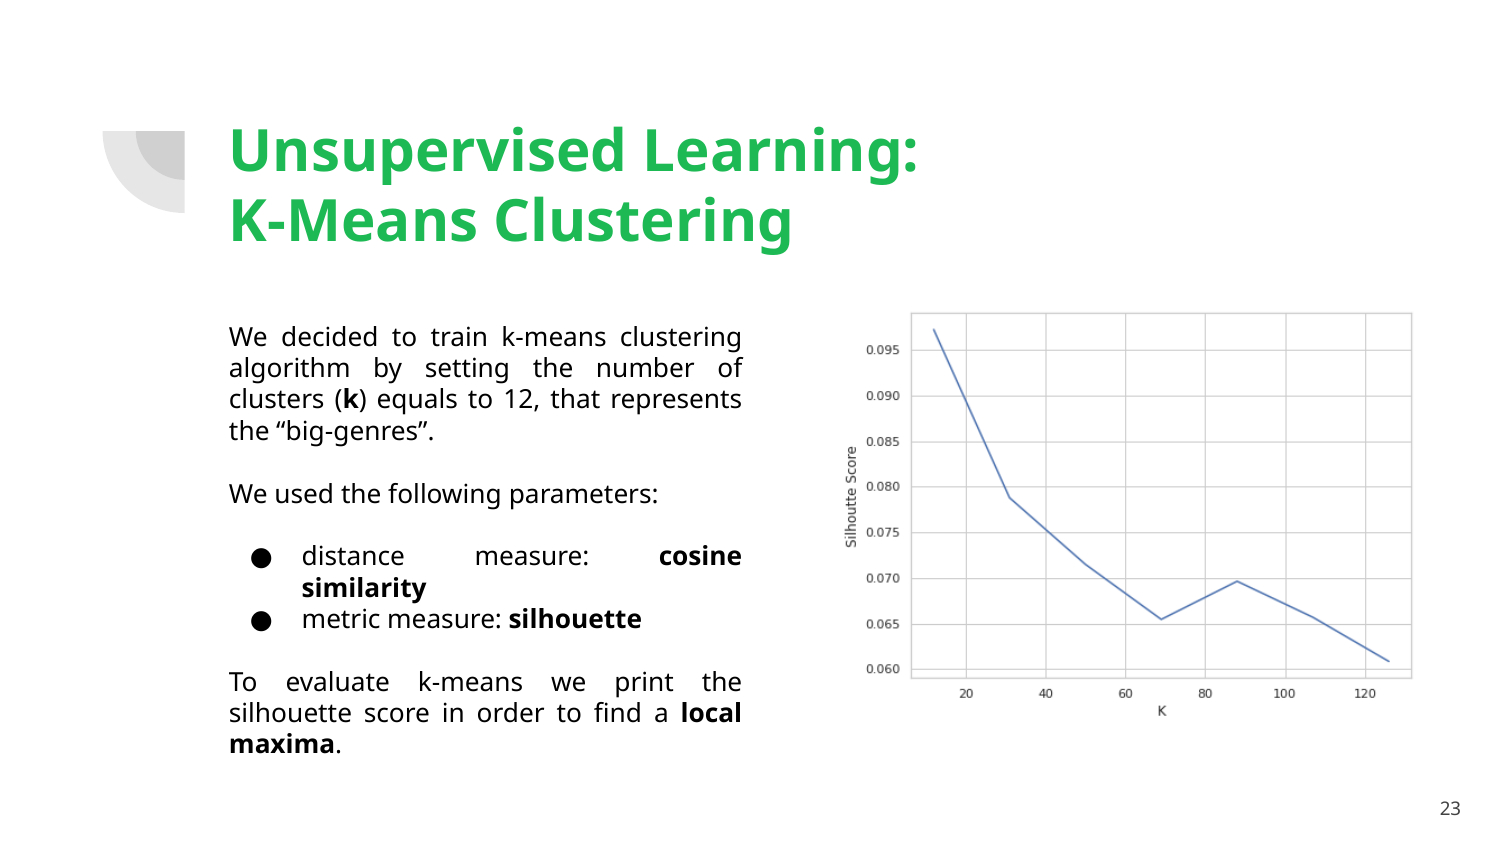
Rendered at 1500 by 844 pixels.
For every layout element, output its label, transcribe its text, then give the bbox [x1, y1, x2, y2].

list We decided to train k-means clustering algorithm by setting the number of clusters (k) equals to 12, that represents the “big-genres”. We used the following parameters: distance measure: cosine similarity metric measure: silhouette To evaluate k-means we print the silhouette score in order to find a local maxima. [213, 305, 758, 778]
title Unsupervised Learning: K-Means Clustering [213, 98, 996, 306]
picture [838, 305, 1419, 728]
slide_number <number> [1386, 777, 1477, 842]
